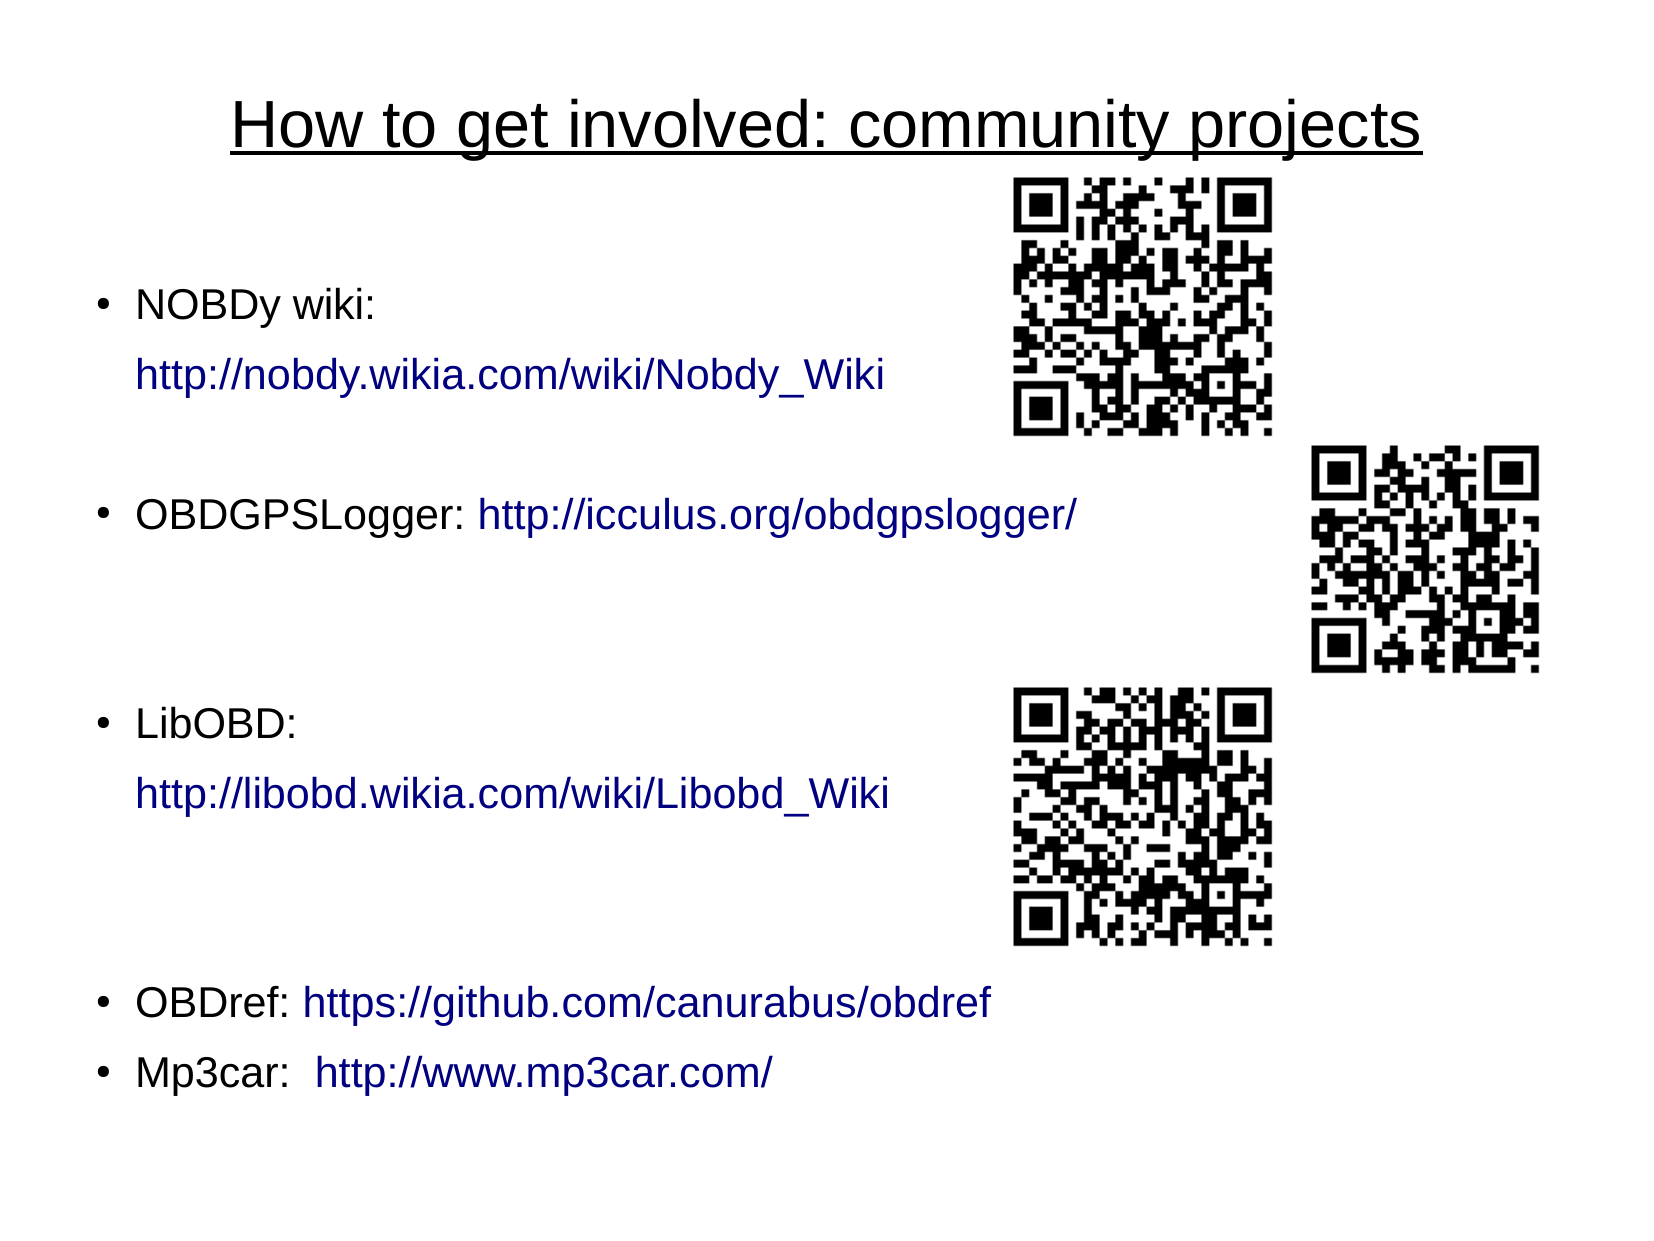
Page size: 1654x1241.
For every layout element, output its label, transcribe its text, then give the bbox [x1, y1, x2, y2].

picture [1006, 680, 1280, 954]
list NOBDy wiki: http://nobdy.wikia.com/wiki/Nobdy_Wiki OBDGPSLogger: http://icculus.org/obdgpslogger/ LibOBD: http://libobd.wikia.com/wiki/Libobd_Wiki OBDref: https://github.com/canurabus/obdref Mp3car: http://www.mp3car.com/ [82, 280, 1571, 1100]
picture [1006, 170, 1280, 444]
title How to get involved: community projects [82, 20, 1571, 228]
picture [1304, 438, 1547, 681]
